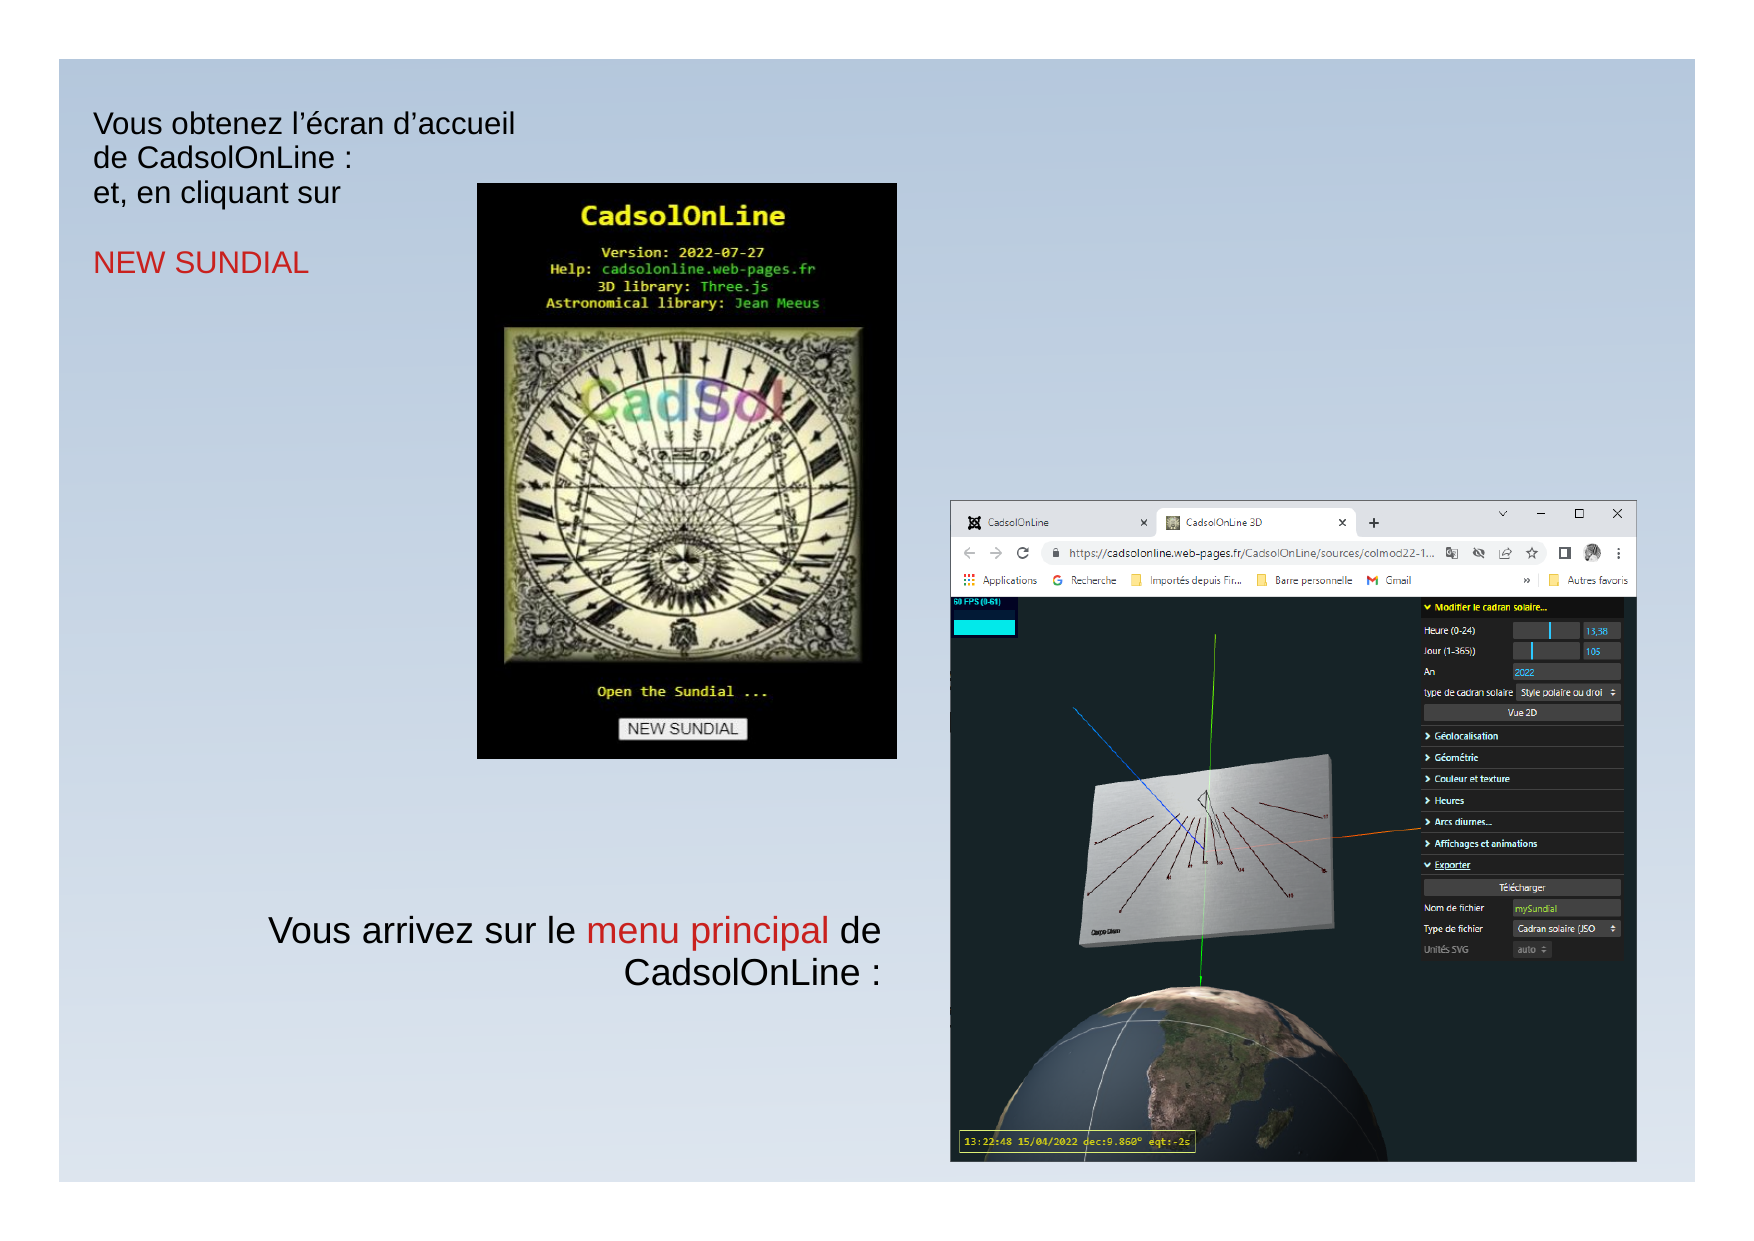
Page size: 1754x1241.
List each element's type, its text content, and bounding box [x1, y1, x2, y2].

picture [477, 183, 897, 759]
text_box Vous obtenez l’écran d’accueil de CadsolOnLine : et, en cliquant sur NEW SUNDIAL Vous arrivez sur le menu principal de CadsolOnLine : [78, 56, 897, 1120]
picture [950, 500, 1637, 1162]
